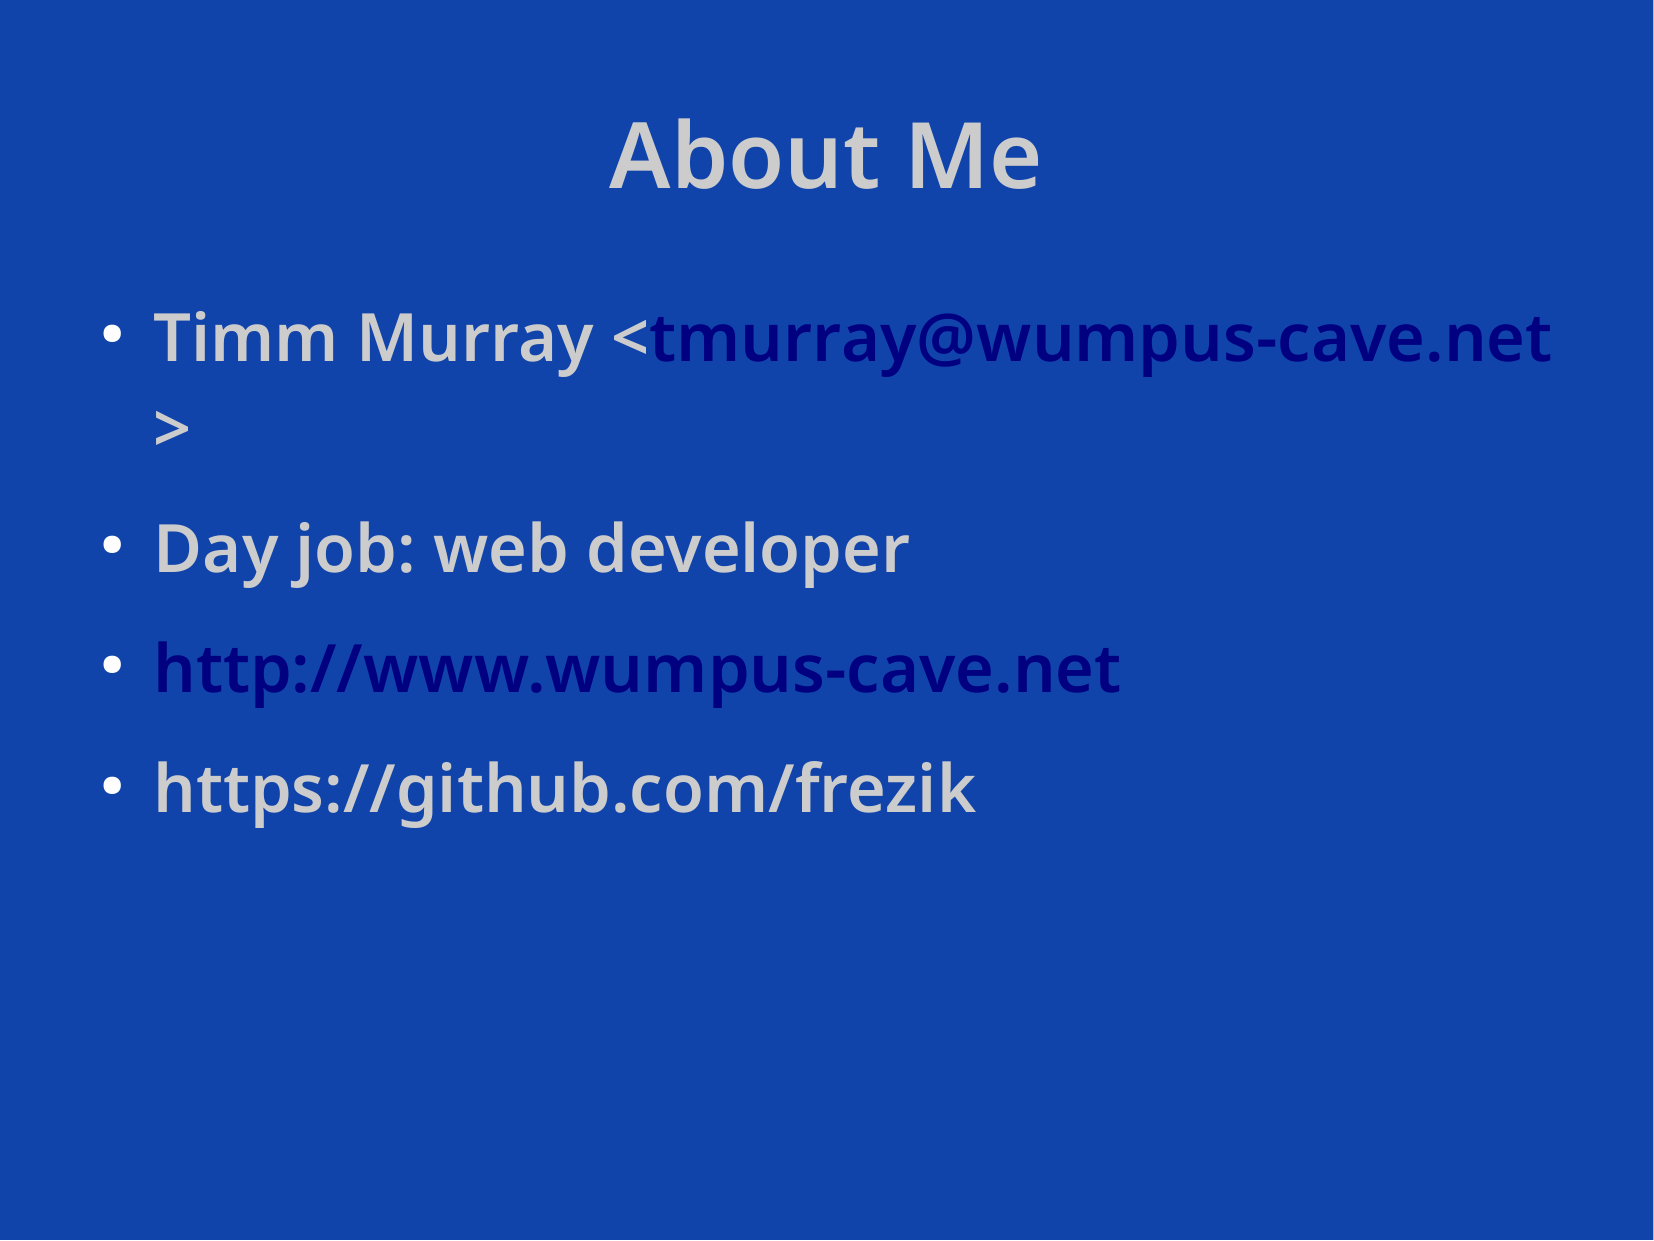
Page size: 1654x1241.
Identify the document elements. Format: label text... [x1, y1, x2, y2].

title About Me [82, 49, 1571, 257]
list Timm Murray <tmurray@wumpus-cave.net> Day job: web developer http://www.wumpus-cave.net https://github.com/frezik [82, 290, 1571, 1010]
